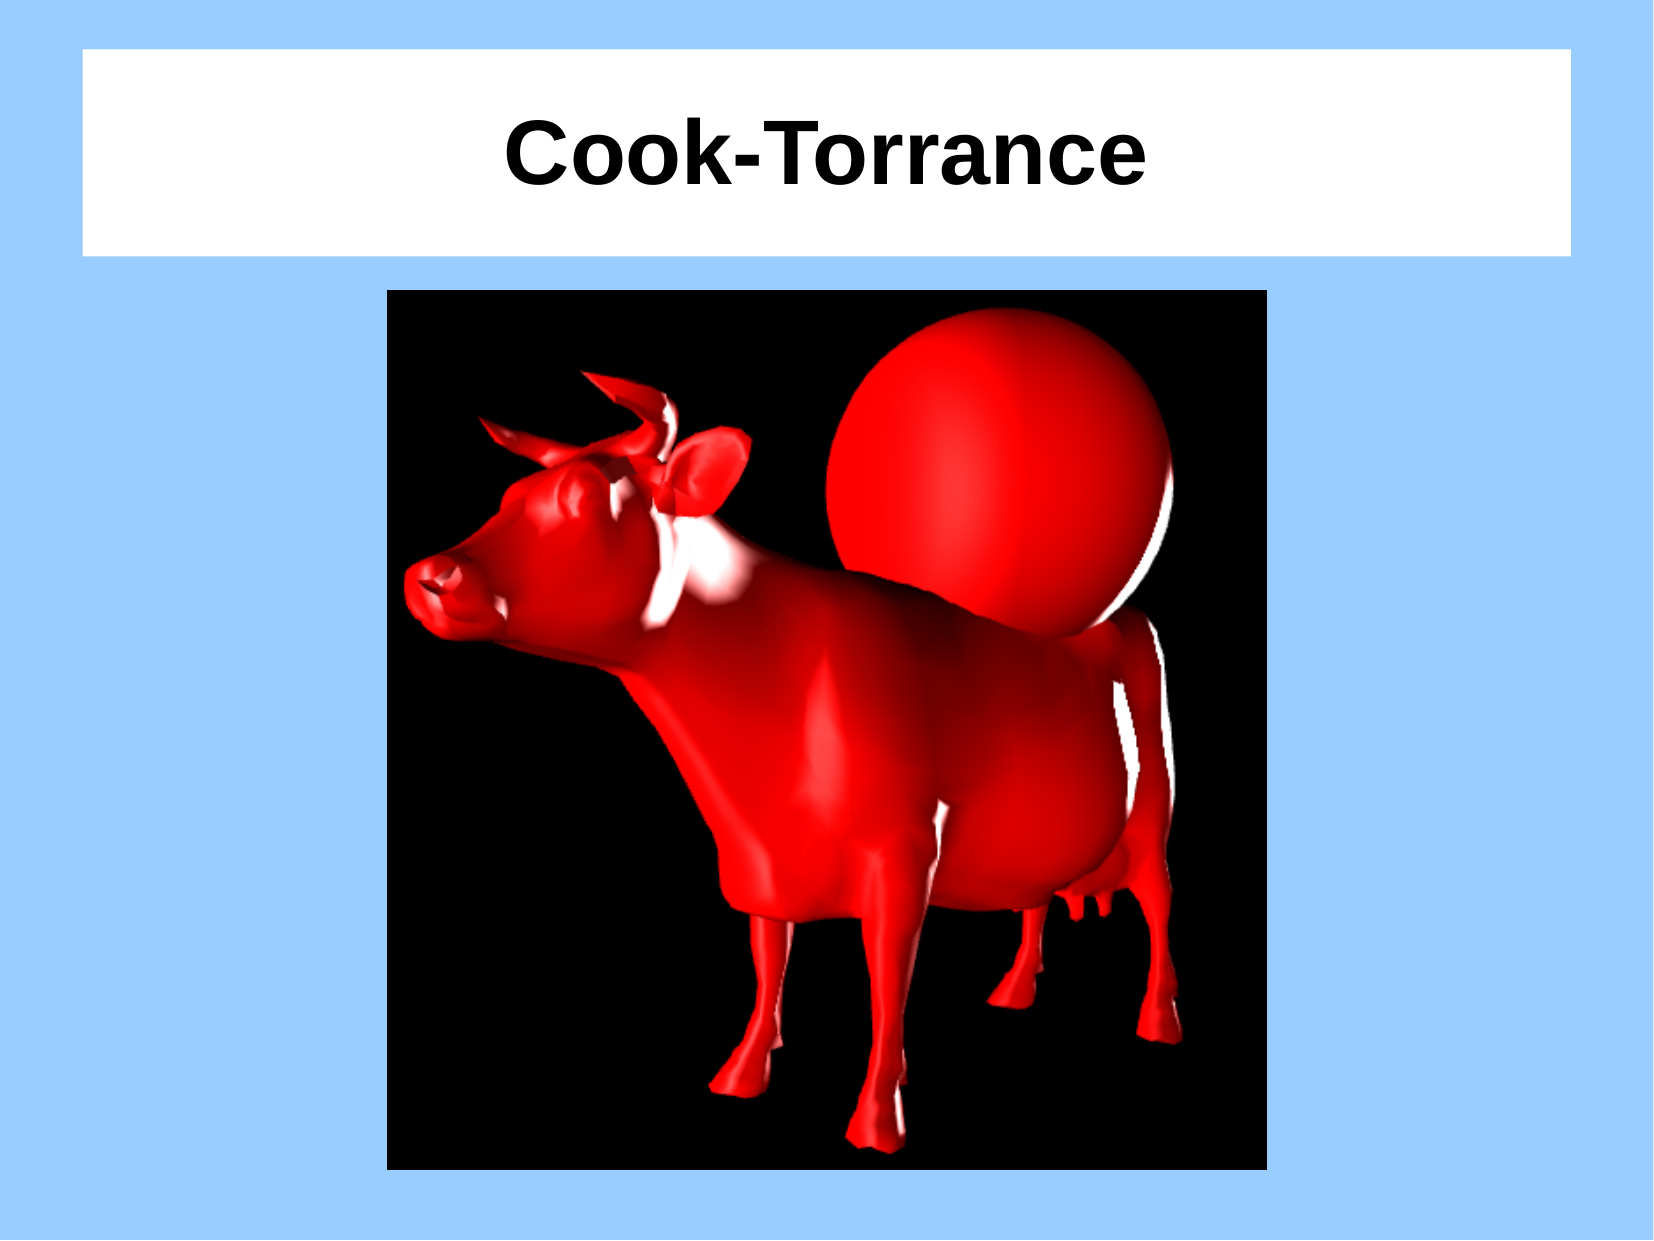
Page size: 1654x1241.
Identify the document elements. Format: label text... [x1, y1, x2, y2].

picture [387, 290, 1267, 1170]
title Cook-Torrance [82, 49, 1571, 257]
